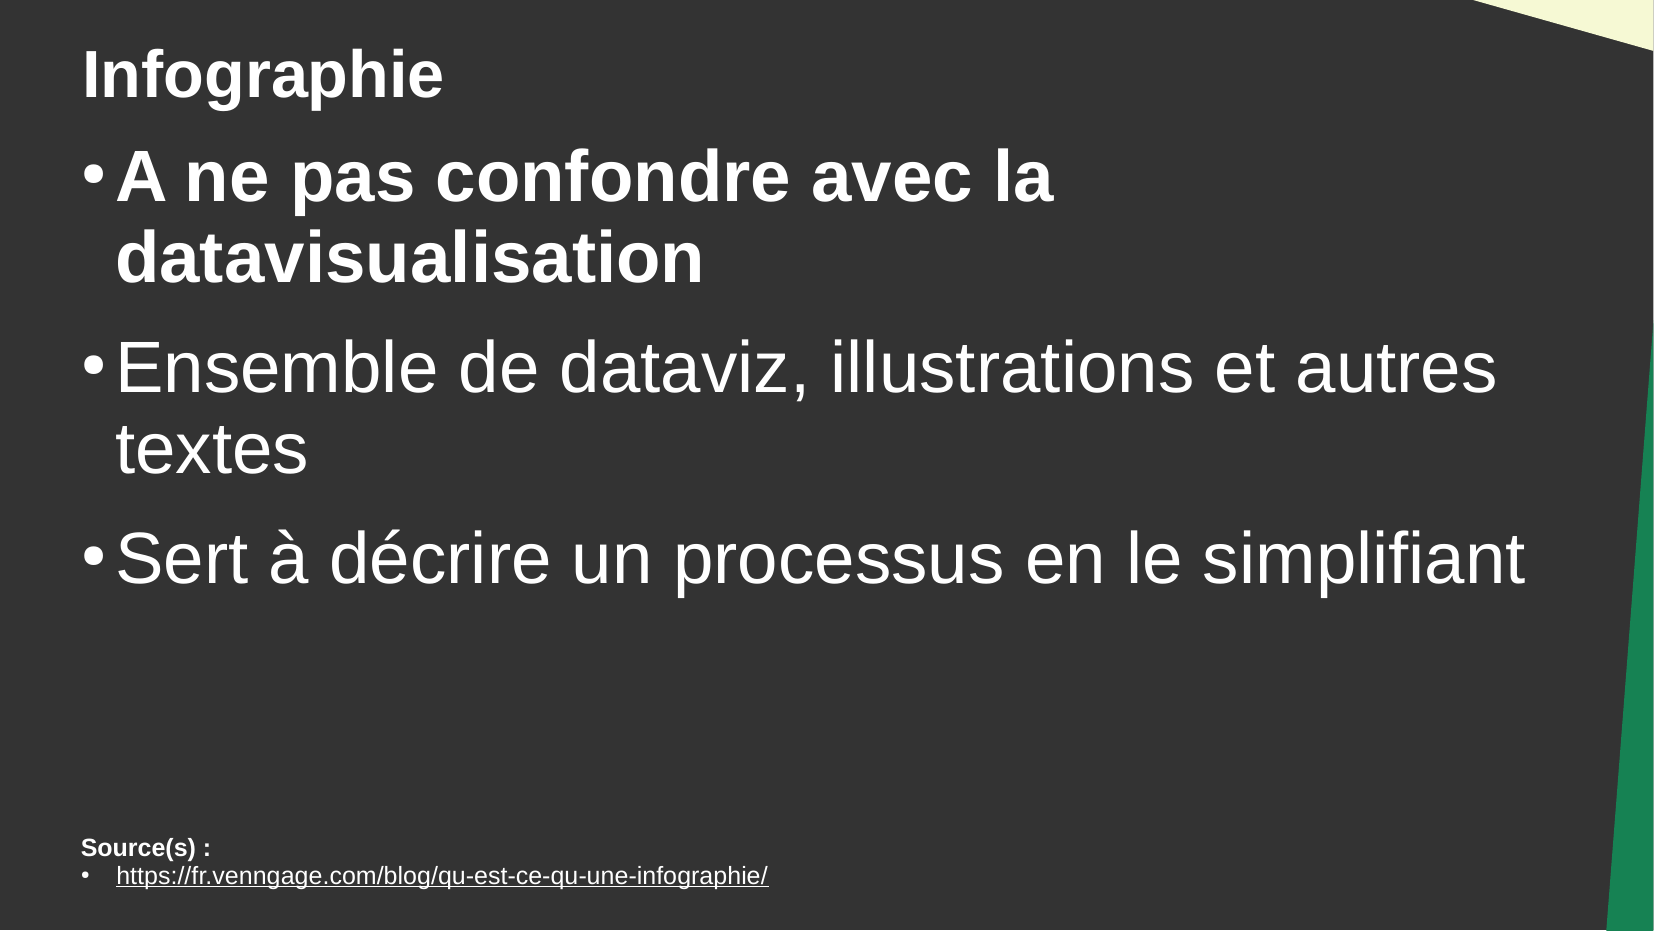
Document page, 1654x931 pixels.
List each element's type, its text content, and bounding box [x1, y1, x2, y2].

text_box Source(s) : https://fr.venngage.com/blog/qu-est-ce-qu-une-infographie/ [66, 826, 1483, 926]
list A ne pas confondre avec la datavisualisation Ensemble de dataviz, illustrations et autres textes Sert à décrire un processus en le simplifiant [80, 135, 1560, 674]
text_box [1473, 0, 1654, 52]
title Infographie [82, 37, 1571, 122]
text_box [1606, 313, 1654, 931]
